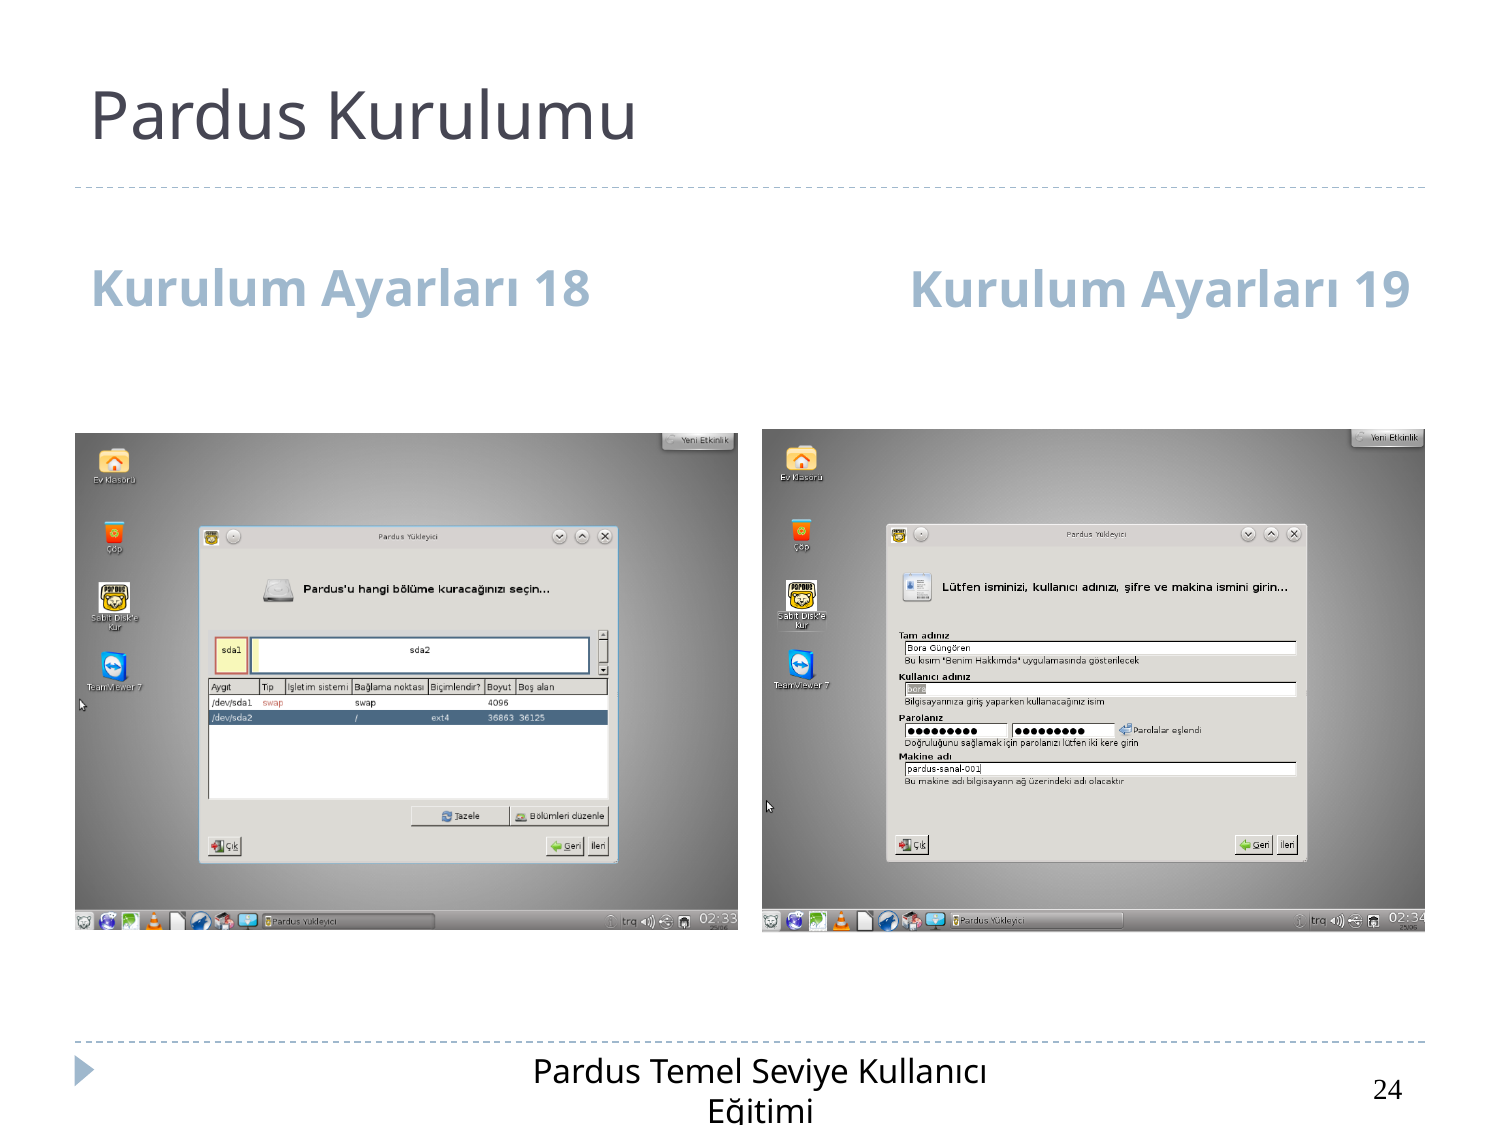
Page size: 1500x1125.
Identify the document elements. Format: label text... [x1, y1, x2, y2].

picture [762, 429, 1425, 933]
picture [75, 433, 738, 930]
title Pardus Kurulumu [75, 37, 1425, 188]
list Kurulum Ayarları 18 [75, 210, 738, 324]
list Kurulum Ayarları 19 [762, 212, 1426, 325]
